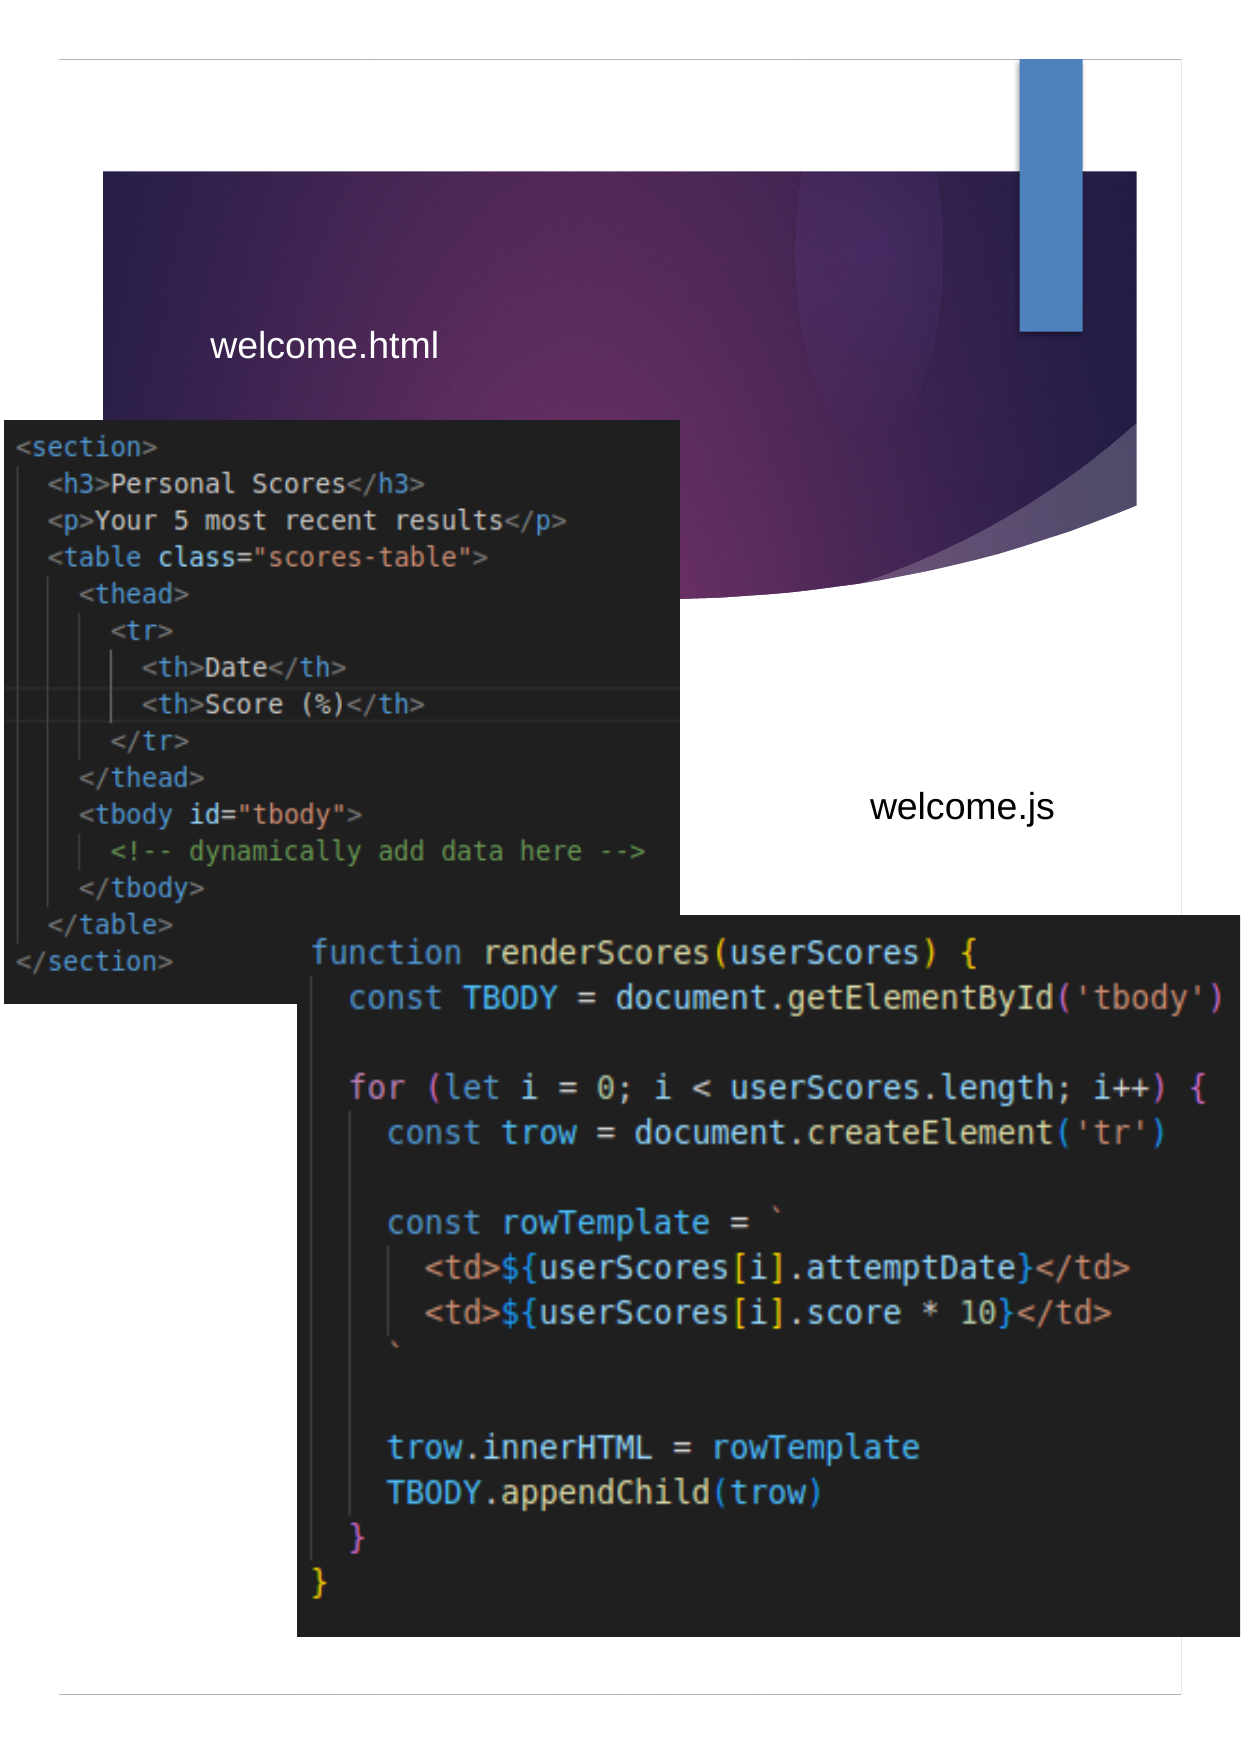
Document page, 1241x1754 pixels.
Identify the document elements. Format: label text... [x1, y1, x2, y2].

text_box welcome.js [855, 774, 1211, 875]
picture [4, 172, 1241, 1637]
text_box welcome.html [118, 313, 532, 414]
